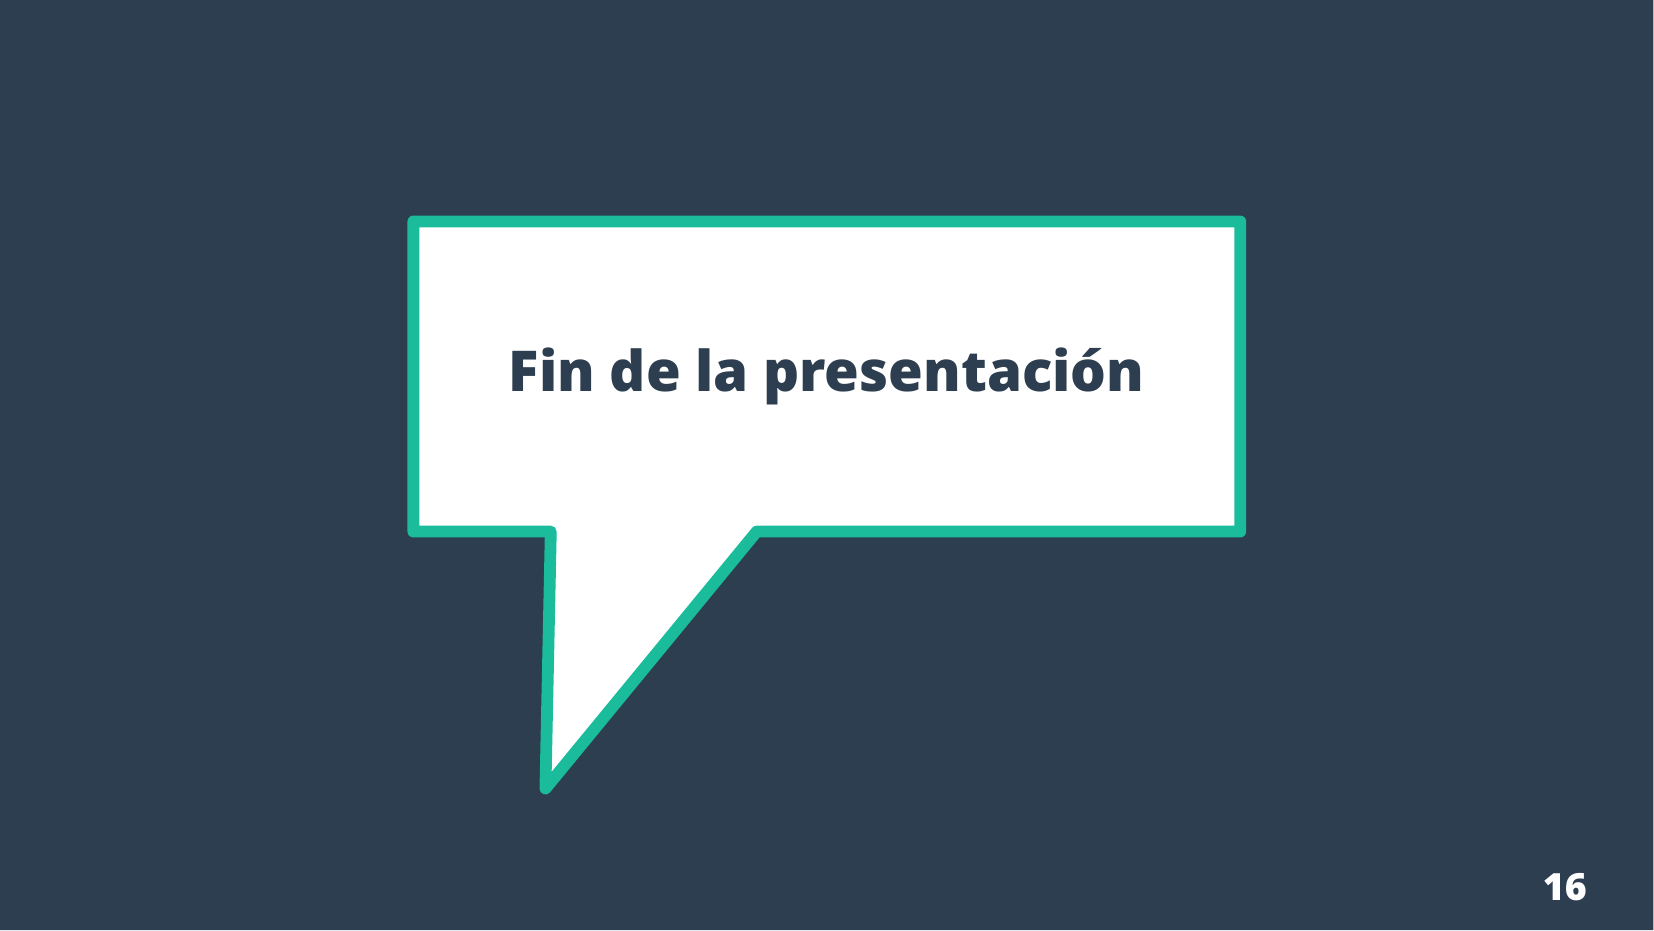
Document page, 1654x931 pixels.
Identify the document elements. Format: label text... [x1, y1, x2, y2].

title Fin de la presentación [442, 236, 1211, 502]
